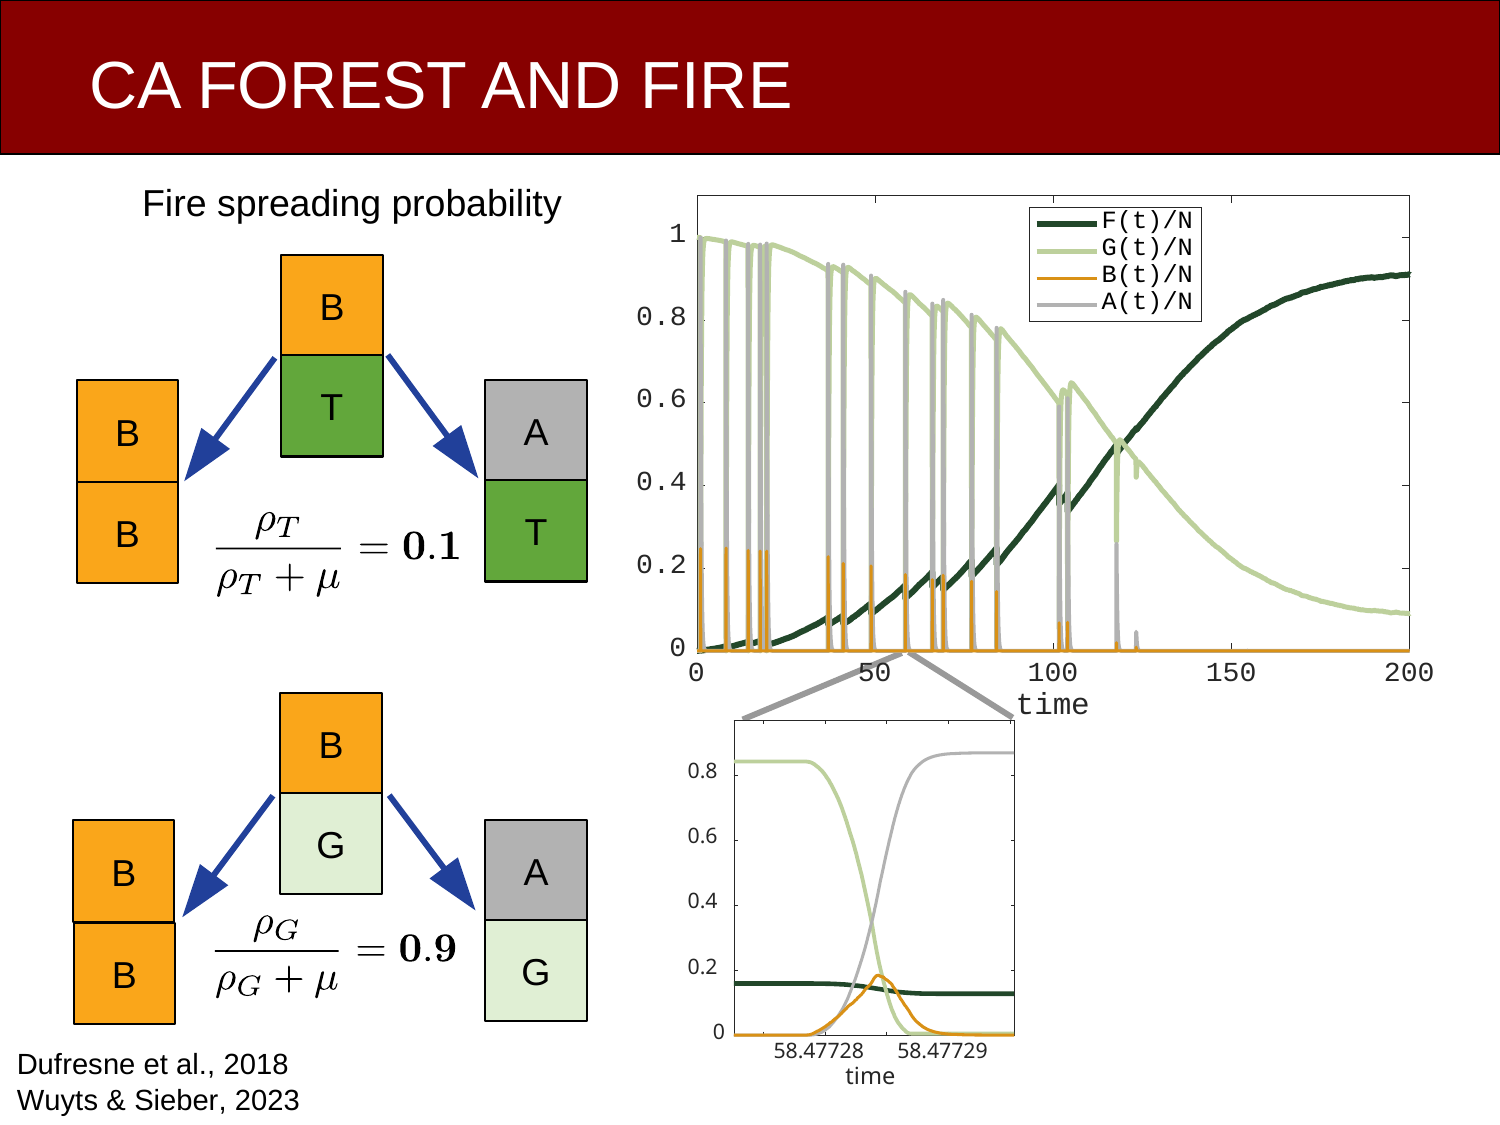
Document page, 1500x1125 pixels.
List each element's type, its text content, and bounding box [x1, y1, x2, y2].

text_box G [280, 793, 382, 895]
text_box G [485, 919, 587, 1022]
text_box [0, 0, 1500, 154]
text_box B [77, 380, 179, 481]
text_box A [485, 819, 587, 919]
text_box A [485, 379, 577, 480]
title CA FOREST AND FIRE [74, 3, 1425, 160]
text_box B [73, 922, 175, 1025]
text_box B [76, 481, 179, 584]
text_box Dufresne et al., 2018 Wuyts & Sieber, 2023 [2, 1038, 442, 1125]
text_box B [281, 254, 383, 355]
text_box B [73, 820, 175, 922]
picture [577, 152, 1498, 1093]
text_box T [485, 480, 577, 582]
text_box [215, 511, 459, 597]
text_box [214, 915, 456, 999]
text_box B [280, 692, 382, 793]
text_box T [281, 355, 383, 457]
text_box Fire spreading probability [127, 171, 577, 232]
